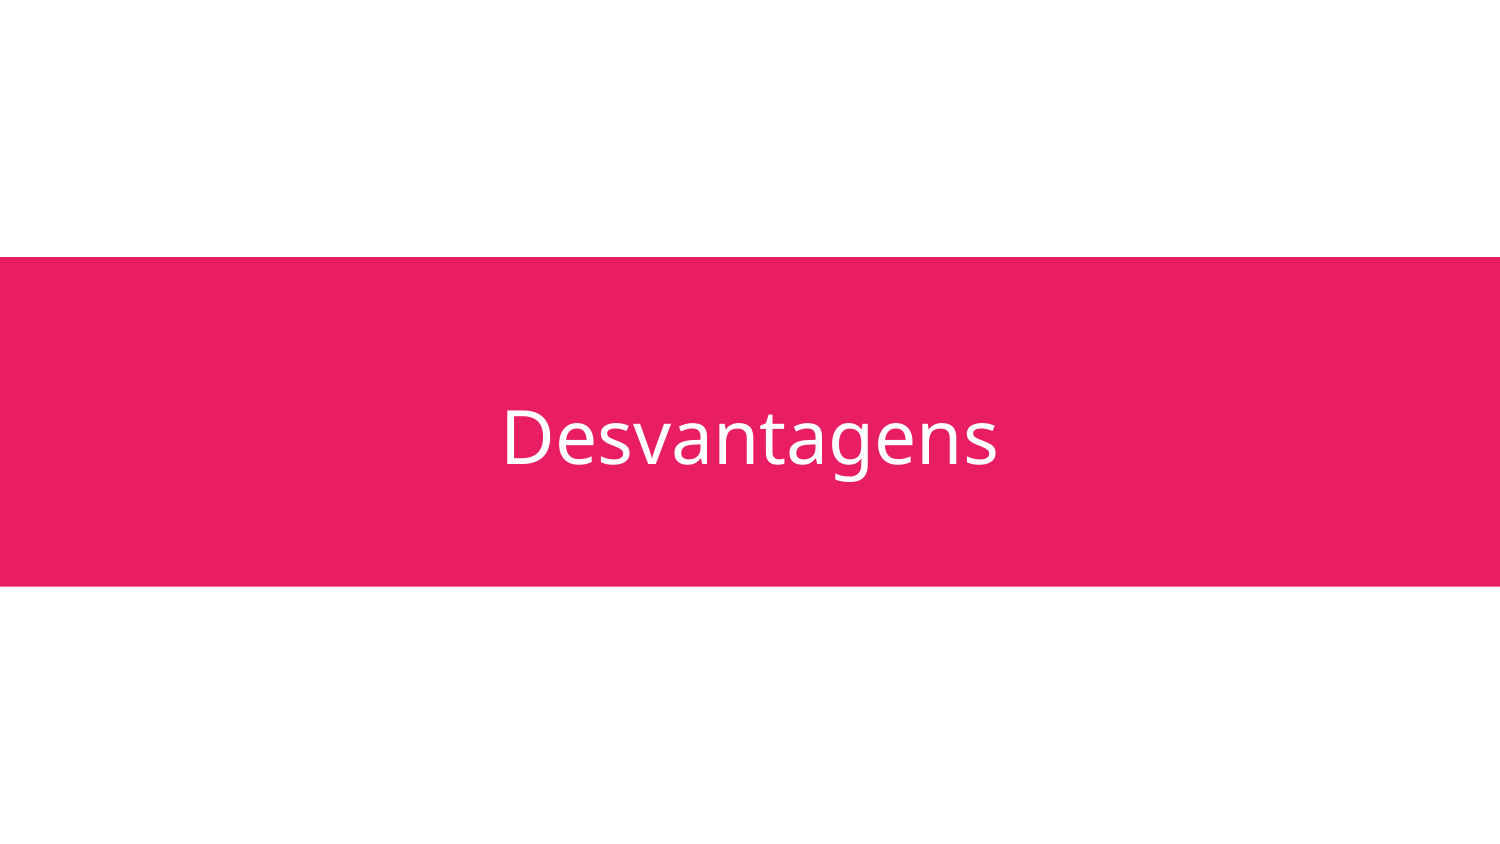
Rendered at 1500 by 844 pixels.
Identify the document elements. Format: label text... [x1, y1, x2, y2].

title Desvantagens [70, 309, 1430, 559]
